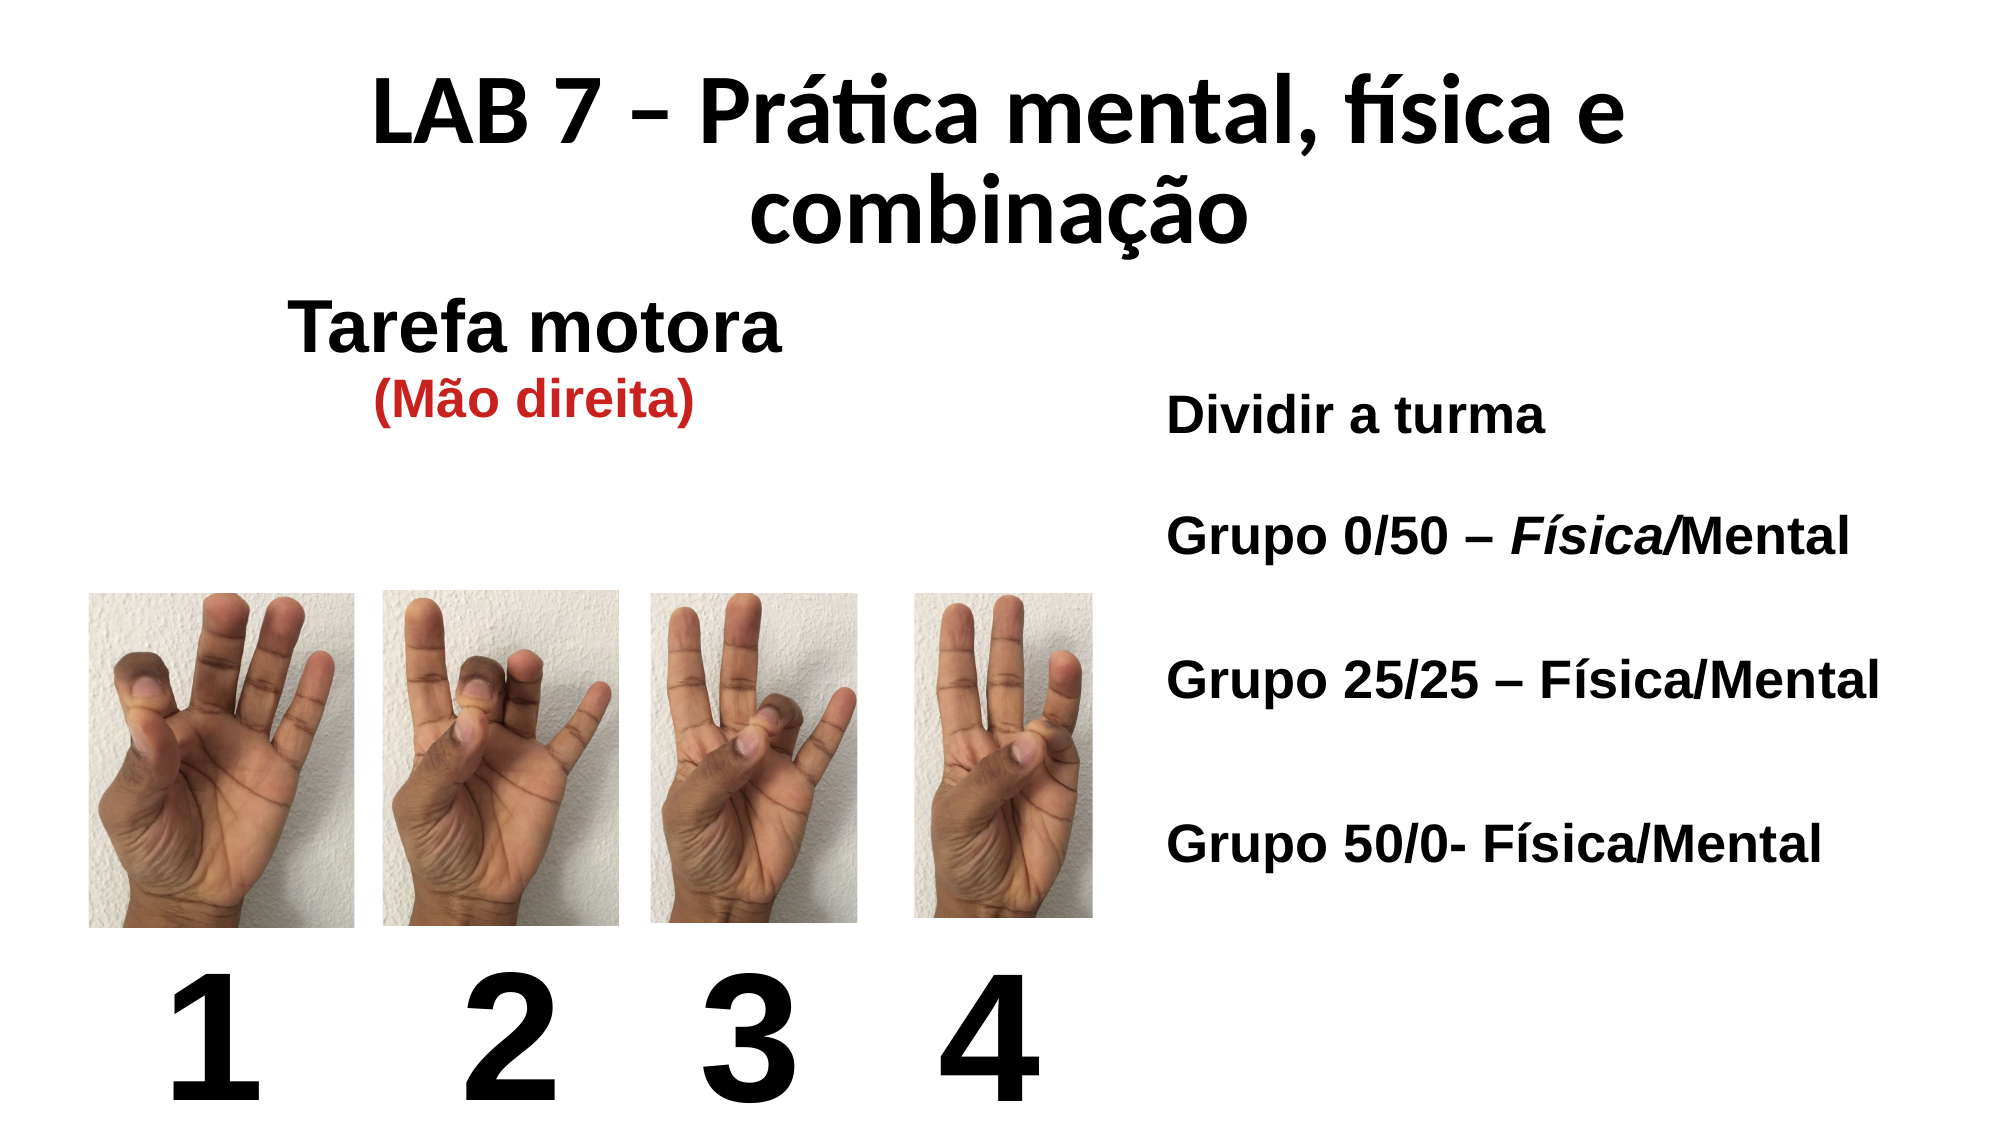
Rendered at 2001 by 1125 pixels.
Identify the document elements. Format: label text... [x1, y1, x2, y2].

text_box Tarefa motora (Mão direita) [272, 277, 798, 437]
picture [382, 590, 619, 926]
text_box 2 [446, 927, 552, 1125]
picture [88, 593, 355, 928]
picture [650, 593, 858, 923]
text_box 1 [147, 927, 253, 1125]
text_box 4 [923, 927, 1029, 1125]
text_box Dividir a turma Grupo 0/50 – Física/Mental Grupo 25/25 – Física/Mental Grupo 50/0- Física/Mental [1151, 376, 1949, 886]
text_box 3 [684, 927, 790, 1125]
picture [914, 593, 1093, 918]
title LAB 7 – Prática mental, física e combinação [137, 59, 1863, 278]
